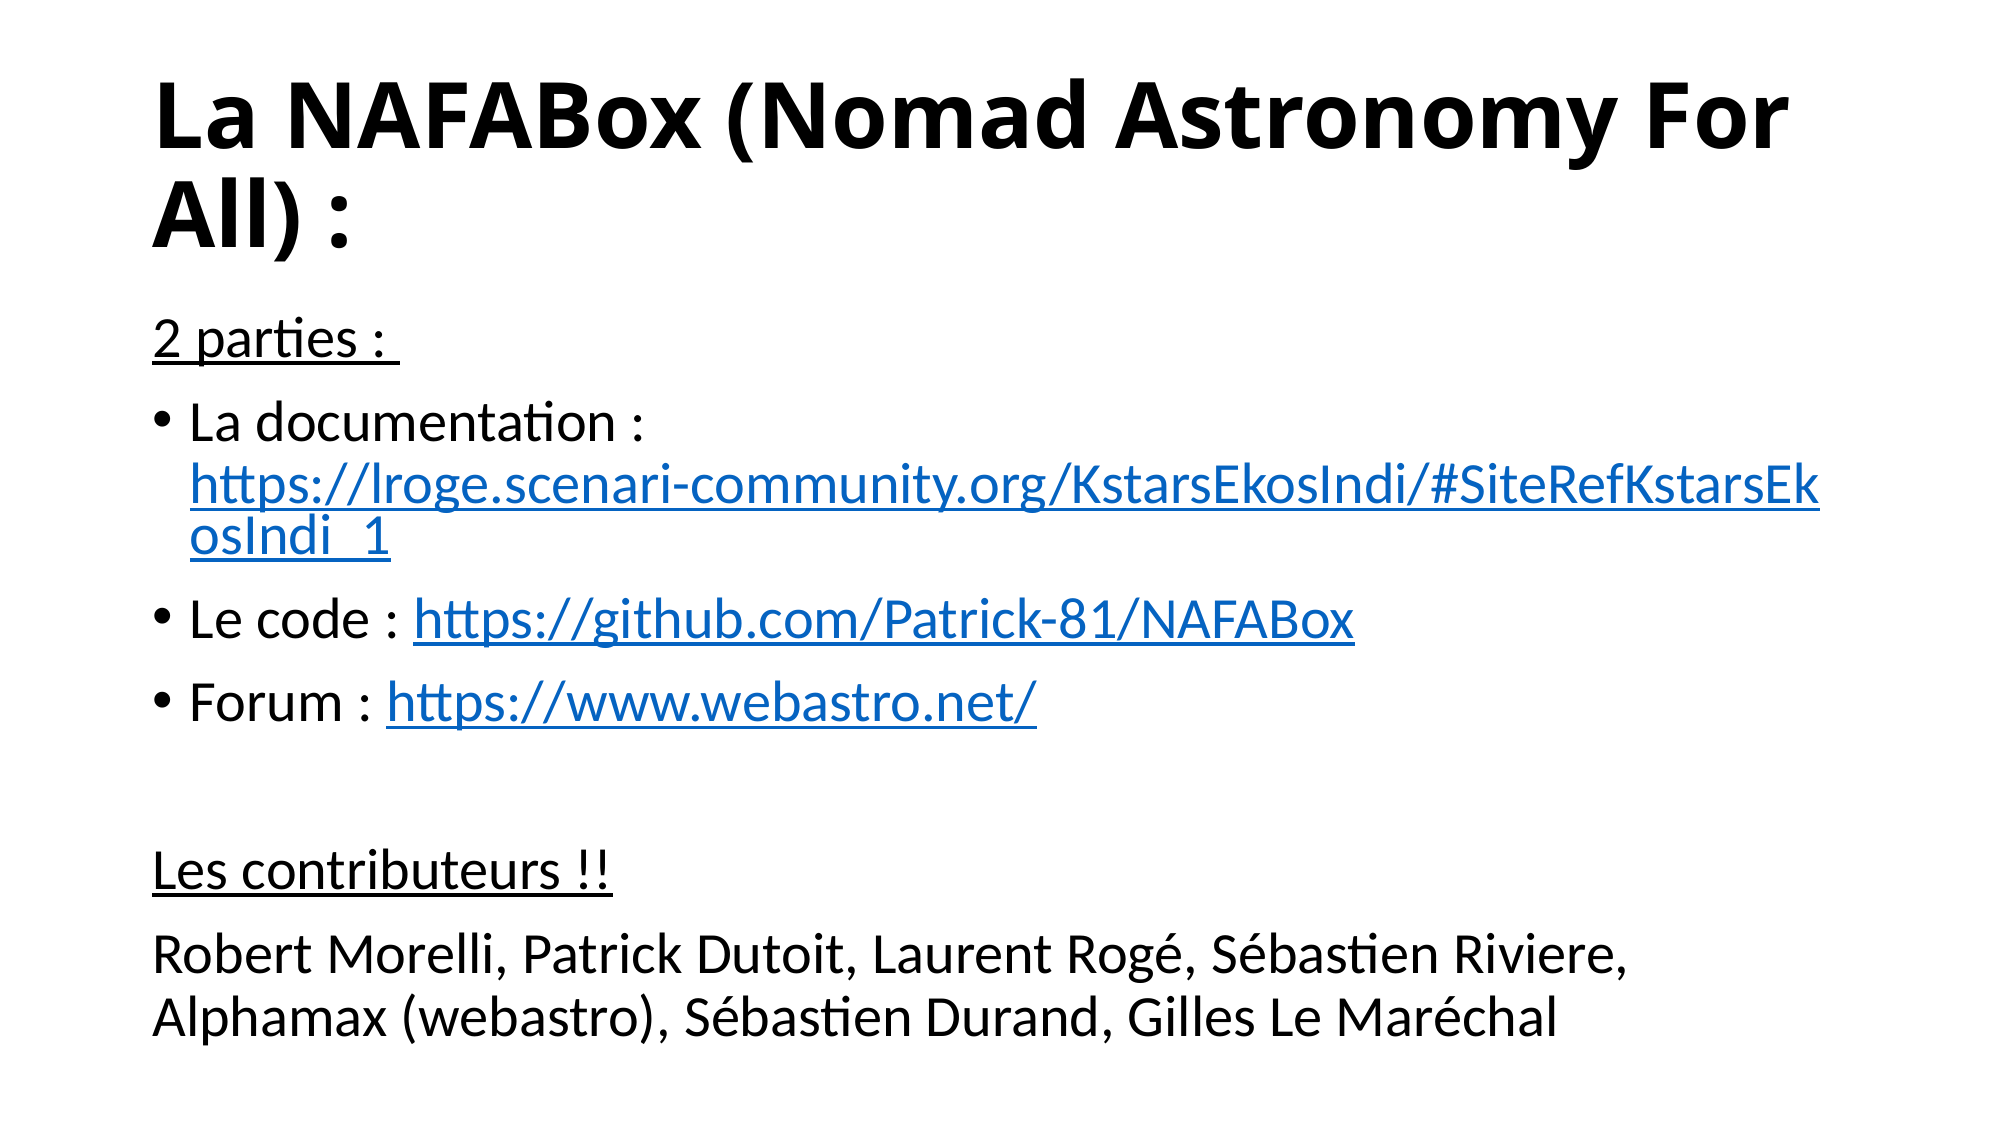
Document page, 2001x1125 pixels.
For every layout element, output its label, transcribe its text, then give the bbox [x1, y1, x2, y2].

list 2 parties : La documentation : https://lroge.scenari-community.org/KstarsEkosIndi/#SiteRefKstarsEkosIndi_1 Le code : https://github.com/Patrick-81/NAFABox Forum : https://www.webastro.net/ Les contributeurs !! Robert Morelli, Patrick Dutoit, Laurent Rogé, Sébastien Riviere, Alphamax (webastro), Sébastien Durand, Gilles Le Maréchal [137, 299, 1863, 1014]
title La NAFABox (Nomad Astronomy For All) : [137, 59, 1863, 278]
